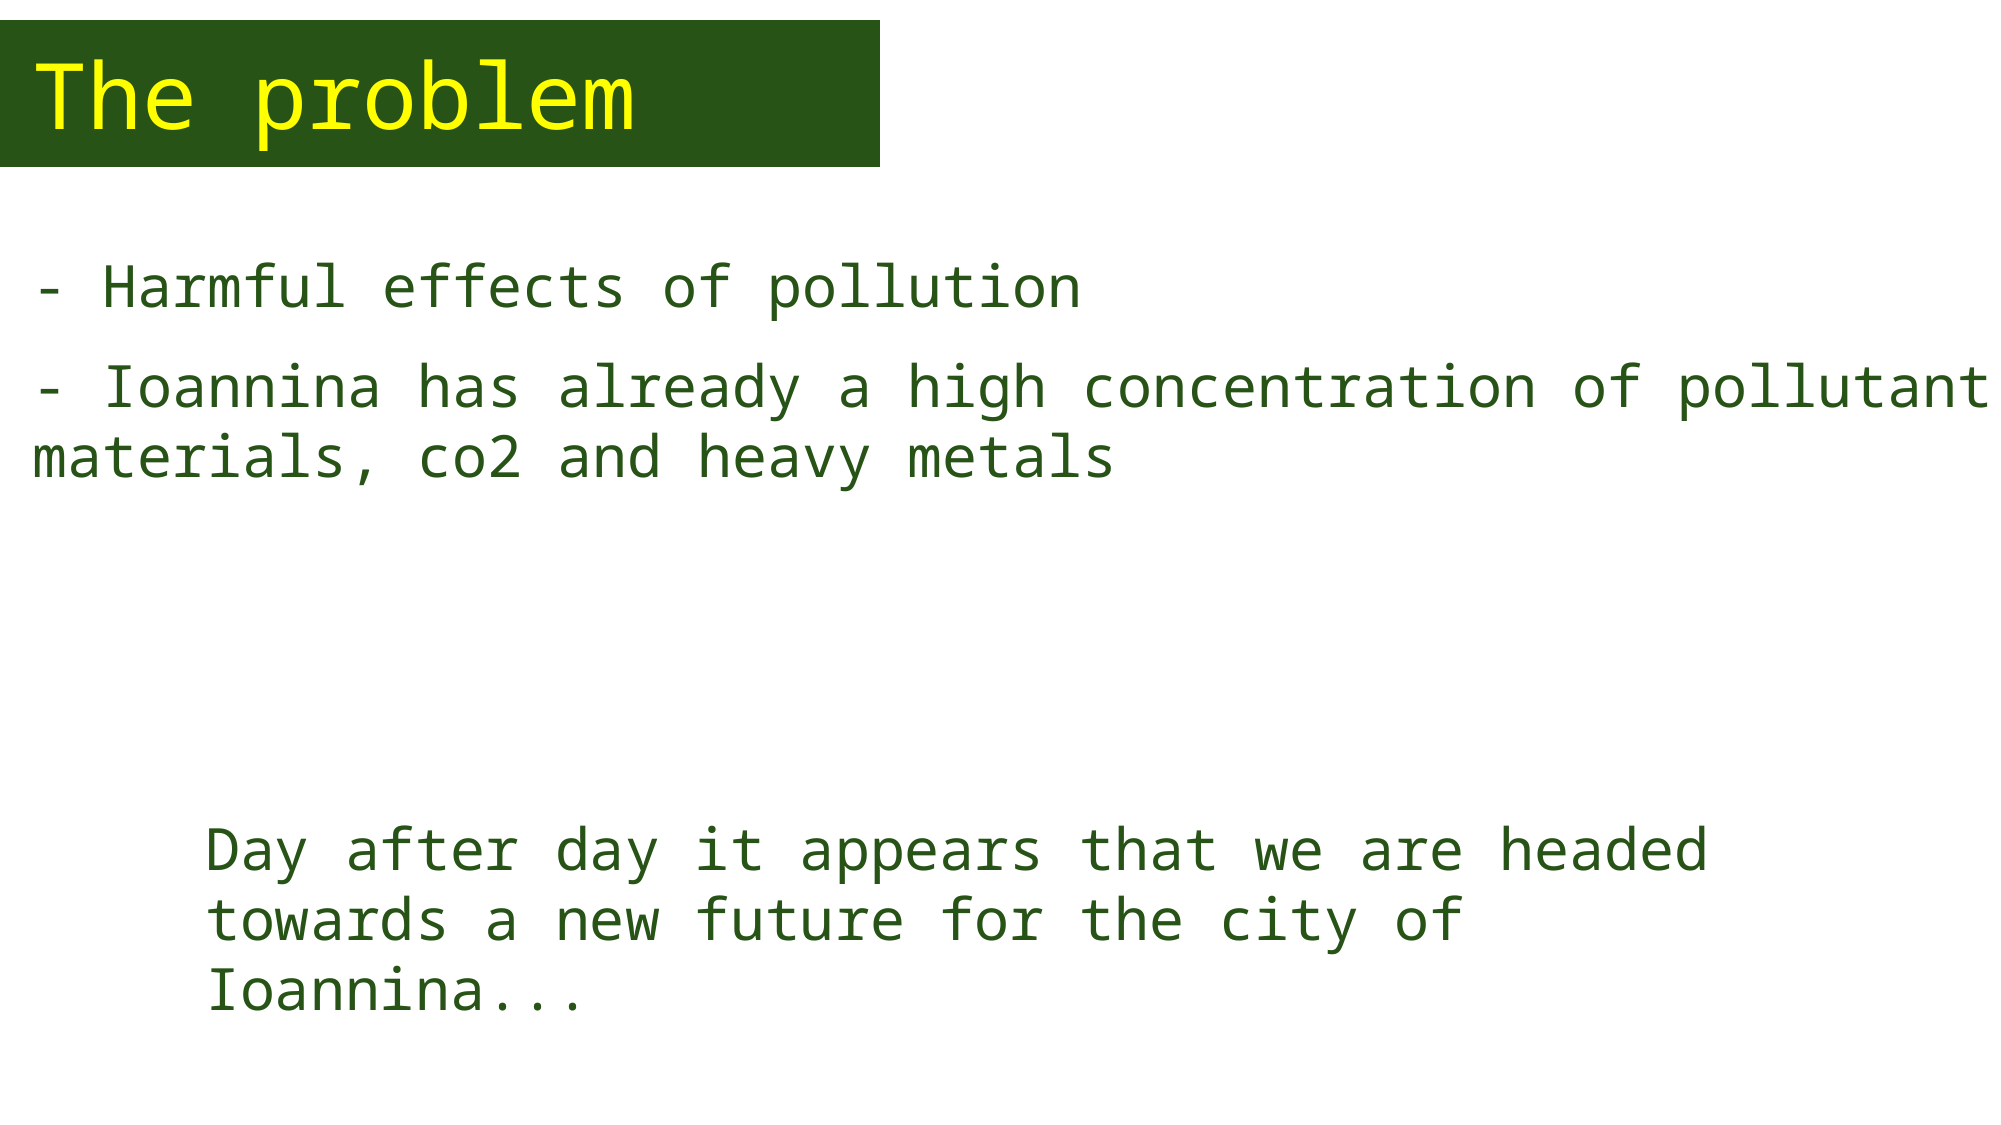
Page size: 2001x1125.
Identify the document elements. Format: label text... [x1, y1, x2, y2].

text_box The problem [17, 30, 881, 157]
text_box - Ioannina has already a high concentration of pollutant materials, co2 and heavy metals [17, 341, 2000, 499]
text_box [0, 20, 880, 167]
text_box - Harmful effects of pollution [17, 242, 1955, 328]
text_box Day after day it appears that we are headed towards a new future for the city of Ioannina... [190, 804, 1873, 962]
